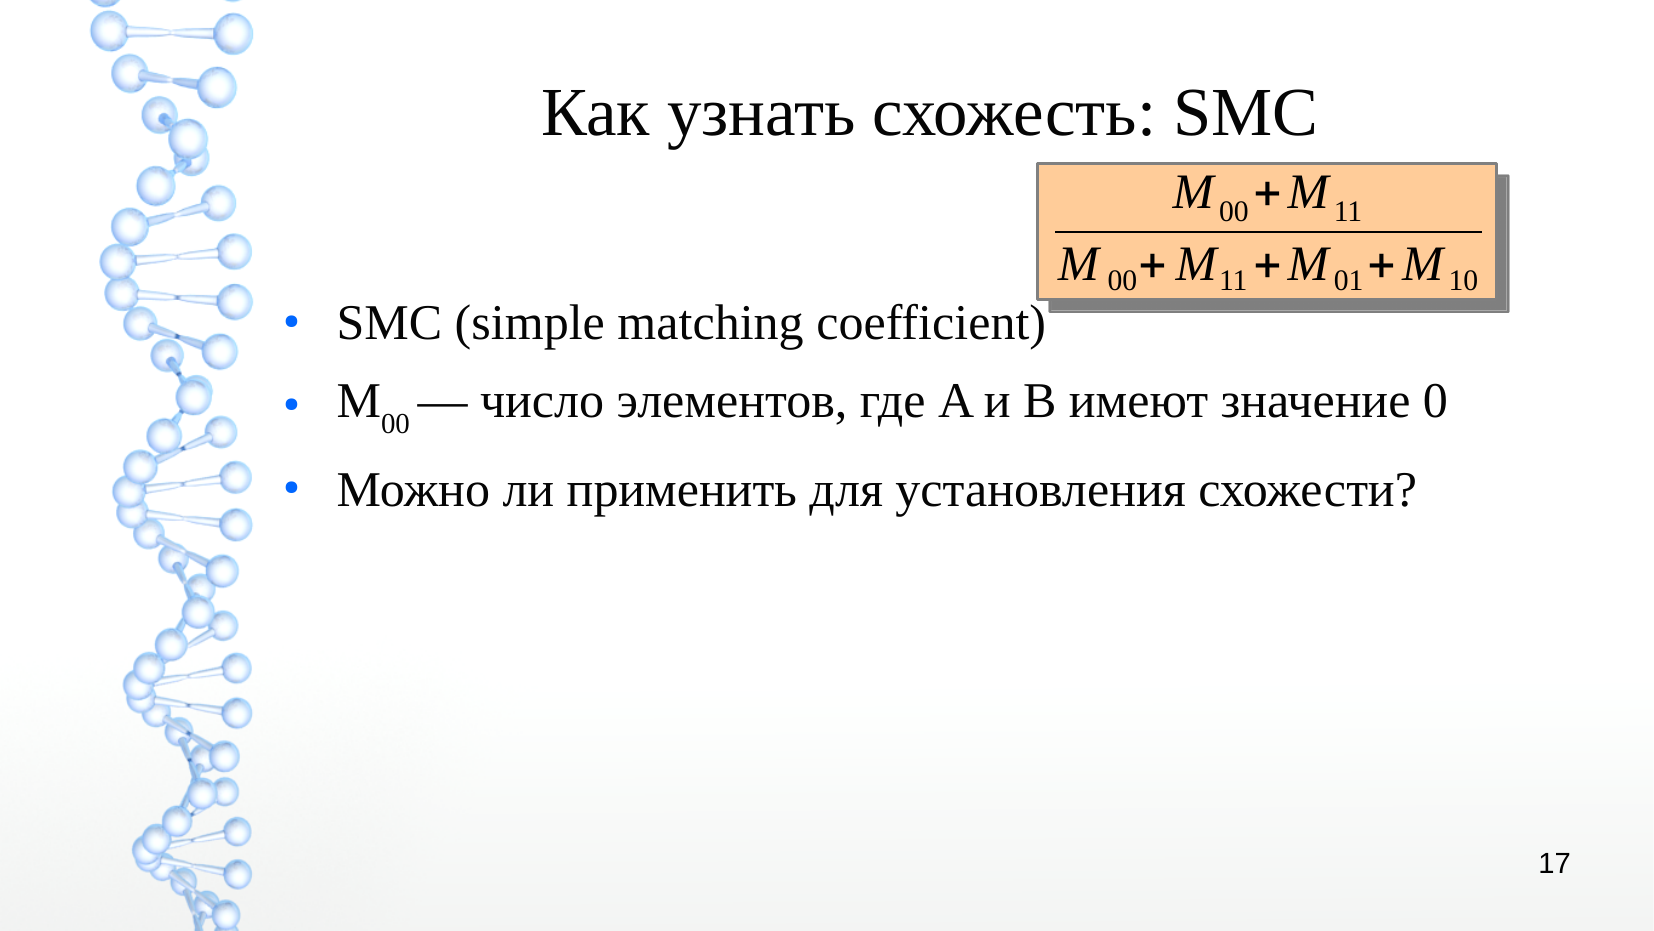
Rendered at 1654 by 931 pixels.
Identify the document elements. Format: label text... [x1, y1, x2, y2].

title Как узнать схожесть: SMC [265, 35, 1595, 189]
chart [1039, 165, 1495, 295]
picture [0, 0, 1654, 931]
list SMC (simple matching coefficient) M00 — число элементов, где A и B имеют значение 0 Можно ли применить для установления схожести? [265, 295, 1595, 815]
